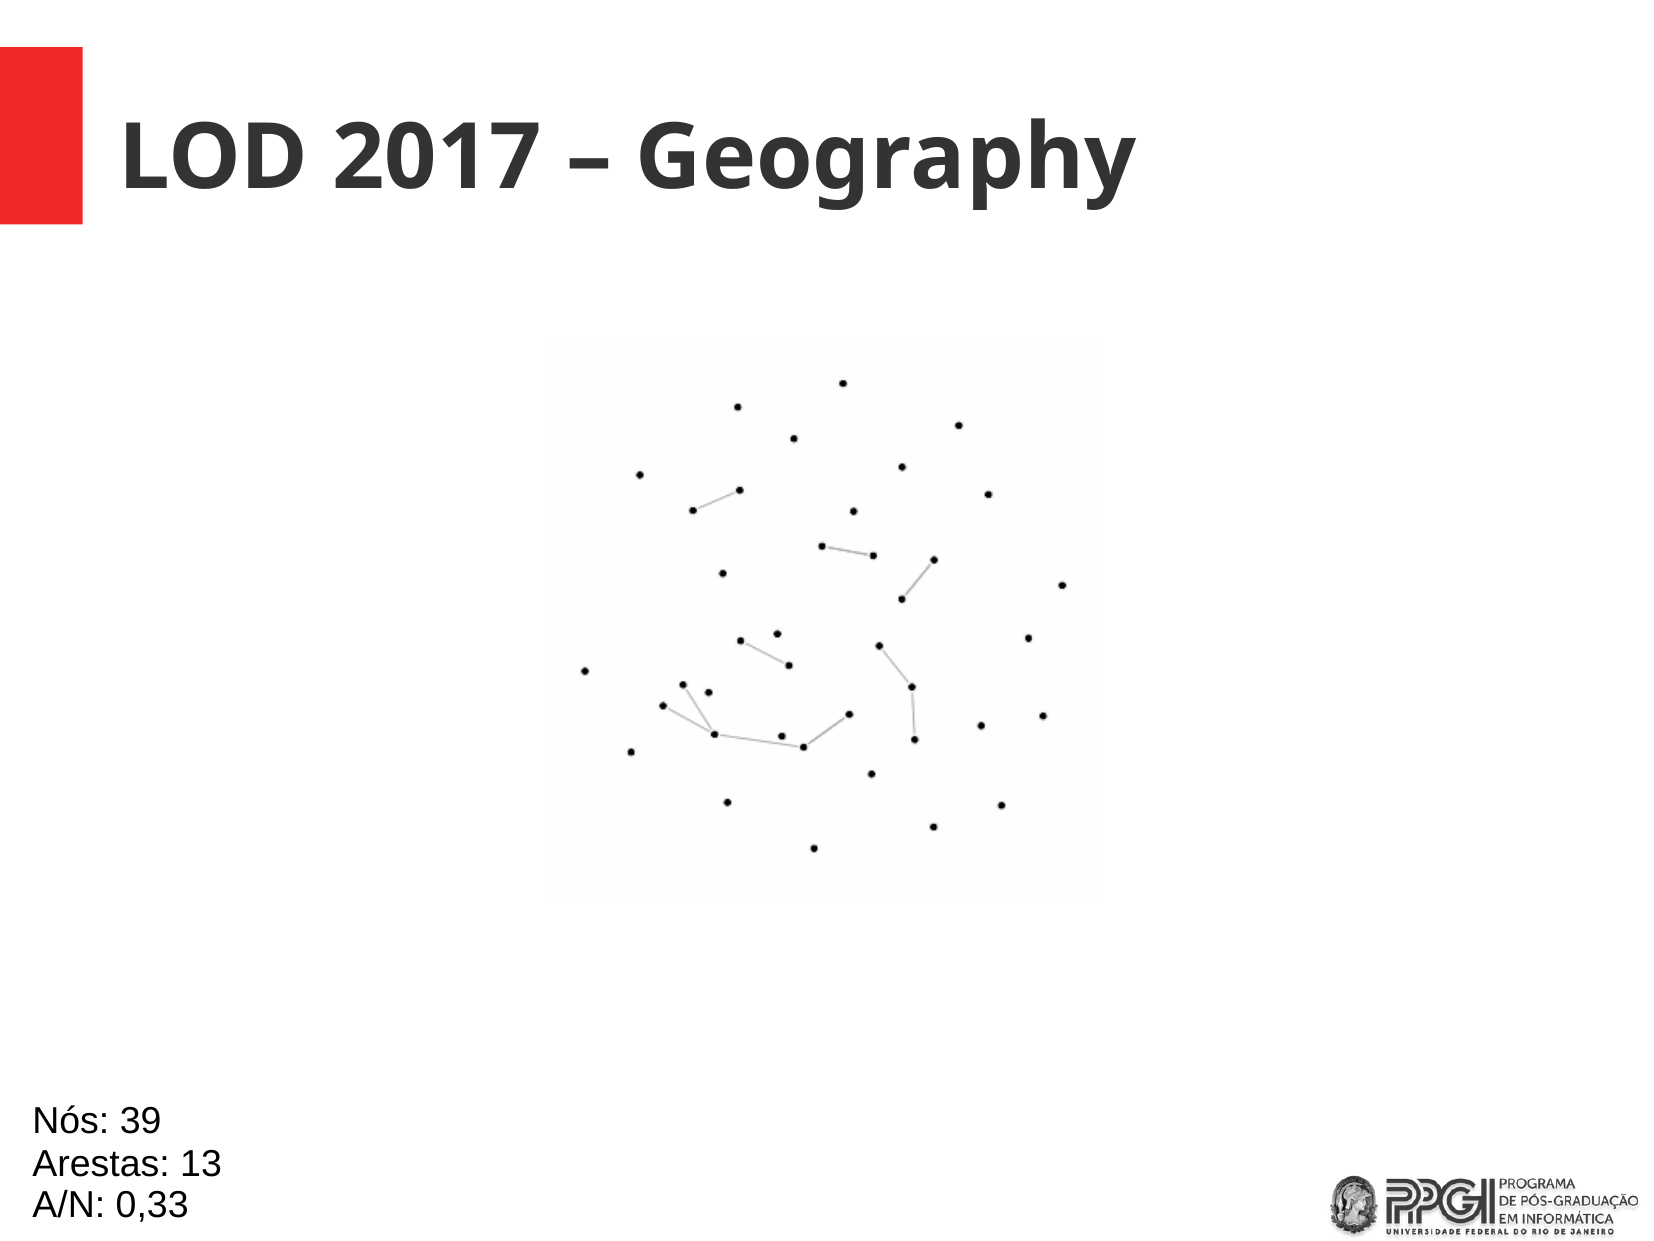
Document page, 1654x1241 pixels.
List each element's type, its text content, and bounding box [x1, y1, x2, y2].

picture [550, 343, 1104, 901]
text_box Nós: 39 Arestas: 13 A/N: 0,33 [17, 1092, 237, 1232]
title LOD 2017 – Geography [118, 49, 1571, 257]
